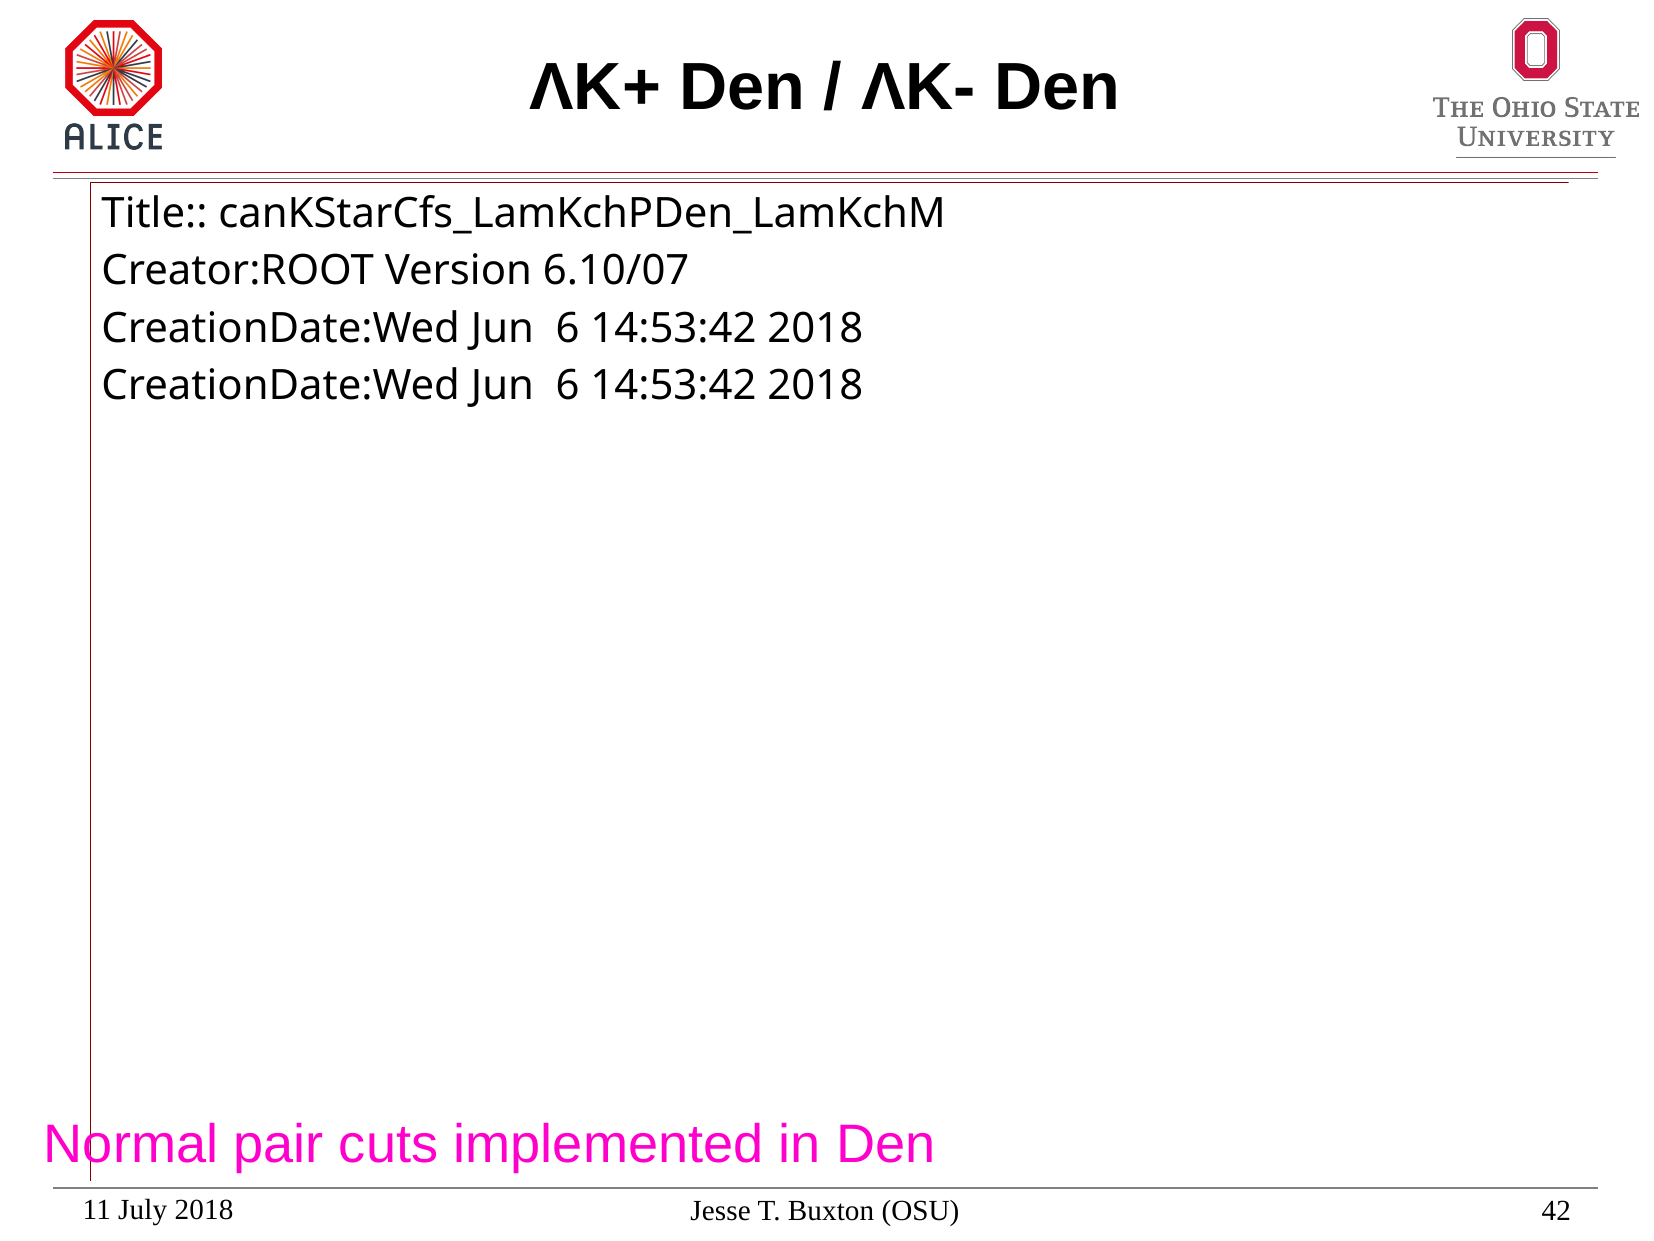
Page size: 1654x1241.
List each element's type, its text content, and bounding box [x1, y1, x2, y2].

picture [87, 180, 1569, 1181]
picture [1513, 5, 1642, 171]
title ΛK+ Den / ΛK- Den [137, 1, 1513, 172]
text_box Normal pair cuts implemented in Den [28, 1106, 961, 1182]
picture [65, 20, 137, 150]
